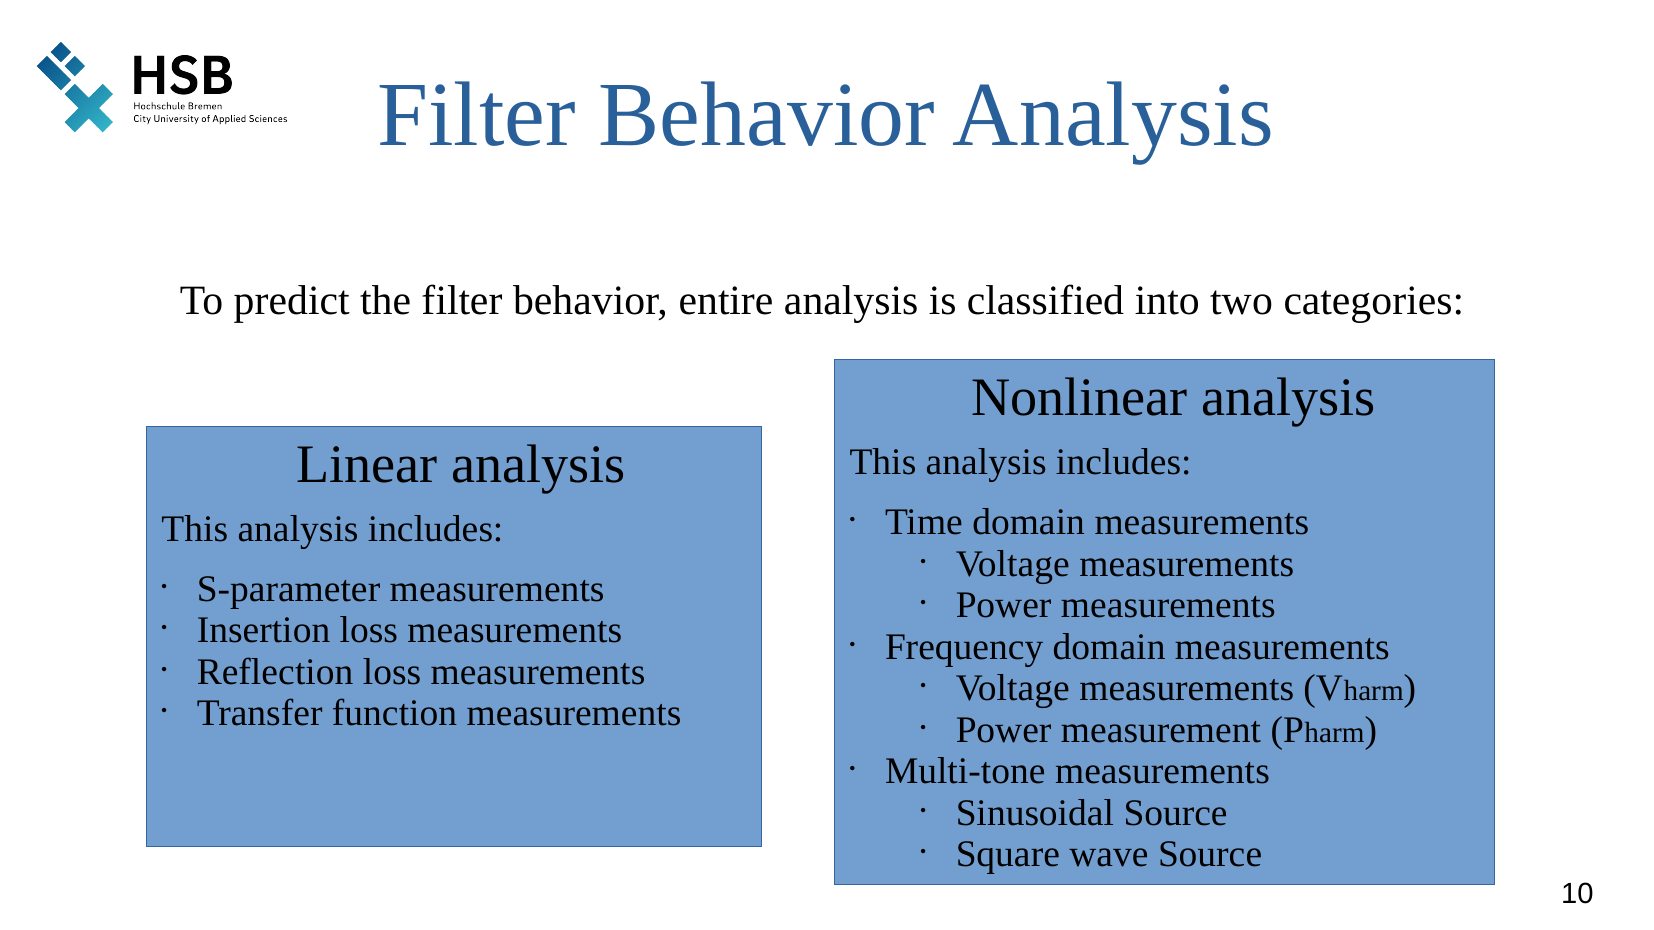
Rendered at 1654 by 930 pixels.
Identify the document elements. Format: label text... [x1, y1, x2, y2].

picture [26, 23, 297, 149]
text_box To predict the filter behavior, entire analysis is classified into two categories: [164, 269, 1502, 332]
text_box Nonlinear analysis This analysis includes: Time domain measurements Voltage measurements Power measurements Frequency domain measurements Voltage measurements (Vharm) Power measurement (Pharm) Multi-tone measurements Sinusoidal Source Square wave Source [834, 359, 1495, 885]
text_box <number> [1546, 870, 1653, 926]
title Filter Behavior Analysis [82, 37, 1571, 193]
text_box Linear analysis This analysis includes: S-parameter measurements Insertion loss measurements Reflection loss measurements Transfer function measurements [146, 426, 762, 847]
